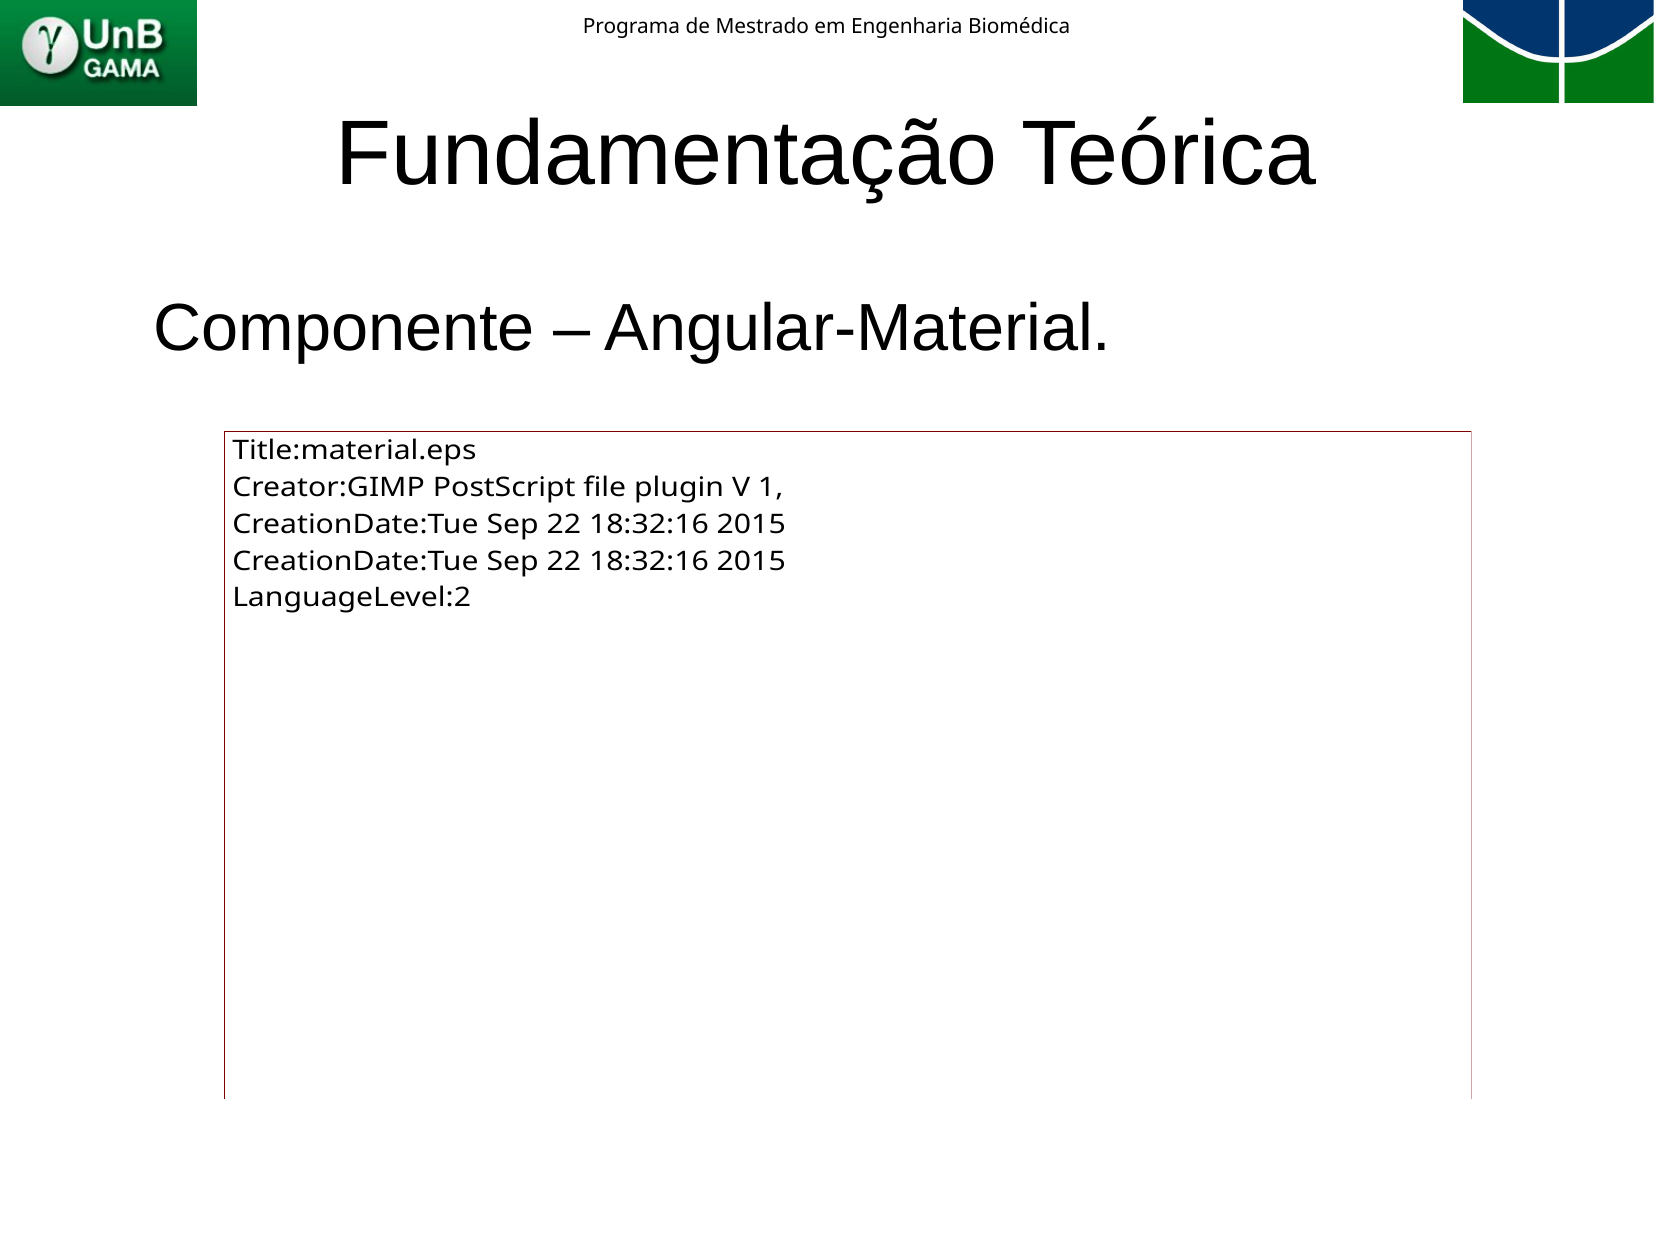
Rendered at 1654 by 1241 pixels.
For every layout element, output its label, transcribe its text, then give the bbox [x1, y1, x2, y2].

picture [1463, 0, 1654, 103]
list Componente – Angular-Material. [82, 290, 1571, 1010]
picture [0, 0, 197, 106]
picture [222, 429, 1472, 1099]
title Fundamentação Teórica [82, 49, 1571, 257]
